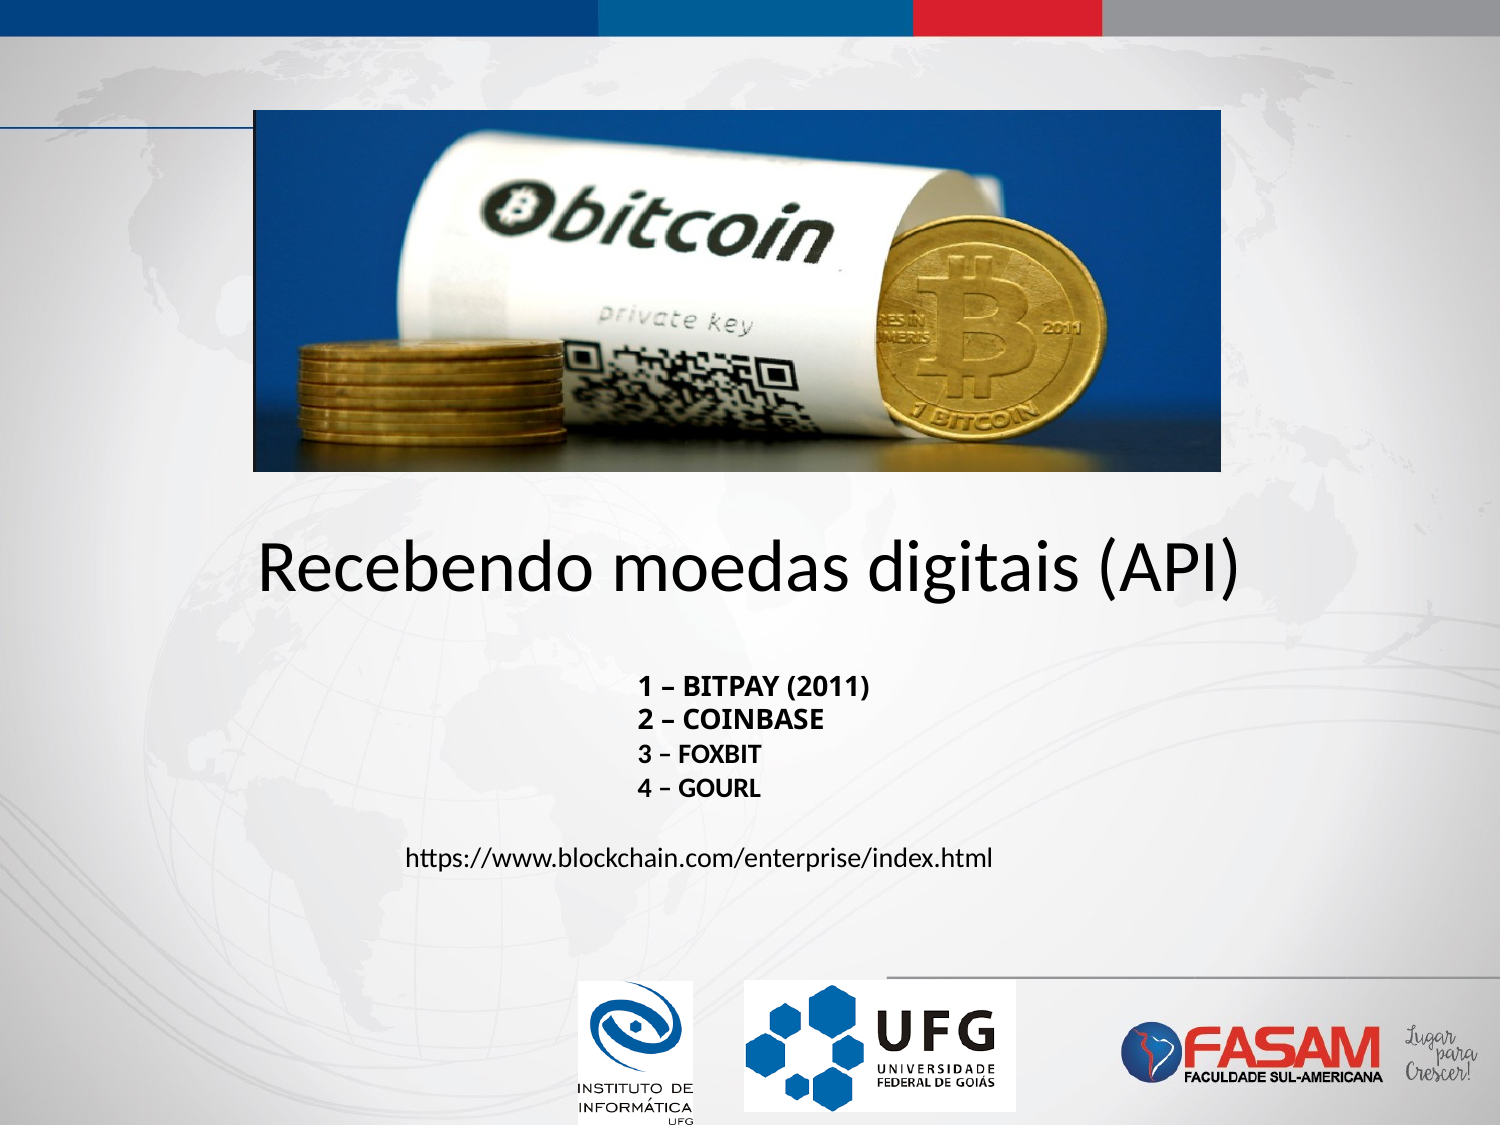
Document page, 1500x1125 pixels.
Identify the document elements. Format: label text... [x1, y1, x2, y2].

picture [0, 0, 1500, 1125]
title Recebendo moedas digitais (API) [225, 508, 1275, 615]
text_box https://www.blockchain.com/enterprise/index.html [390, 832, 1009, 881]
text_box 1 – BITPAY (2011) 2 – COINBASE 3 – FOXBIT 4 – GOURL [622, 660, 885, 811]
